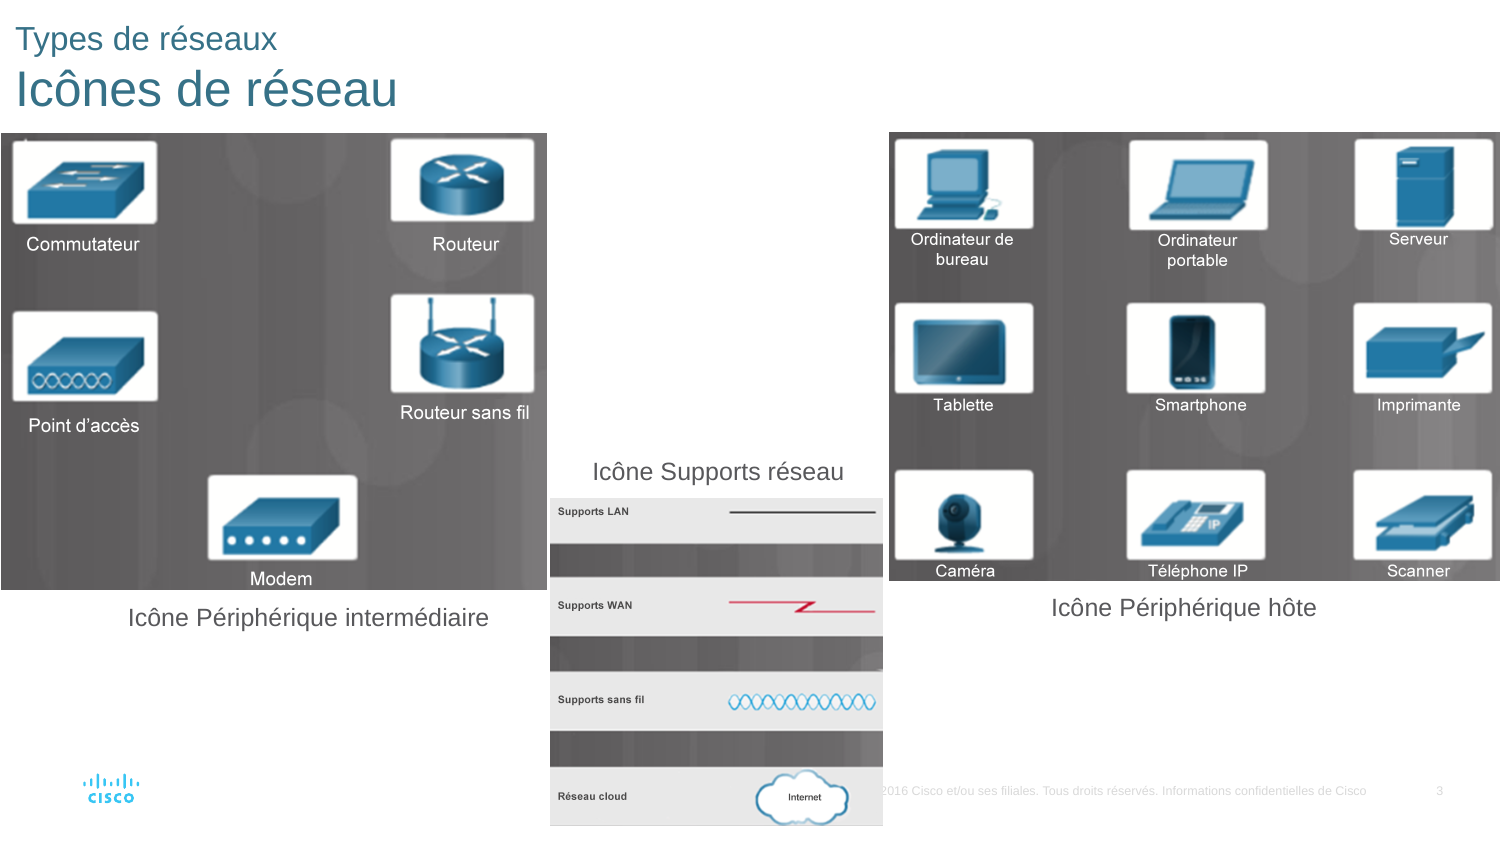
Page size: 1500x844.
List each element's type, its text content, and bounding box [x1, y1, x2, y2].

picture [1, 133, 547, 590]
text_box Icône Périphérique hôte [1036, 583, 1333, 629]
text_box Icône Supports réseau [577, 447, 860, 493]
title Types de réseaux Icônes de réseau [0, 6, 1500, 127]
picture [889, 132, 1500, 581]
text_box Icône Périphérique intermédiaire [113, 593, 506, 639]
picture [550, 498, 883, 826]
